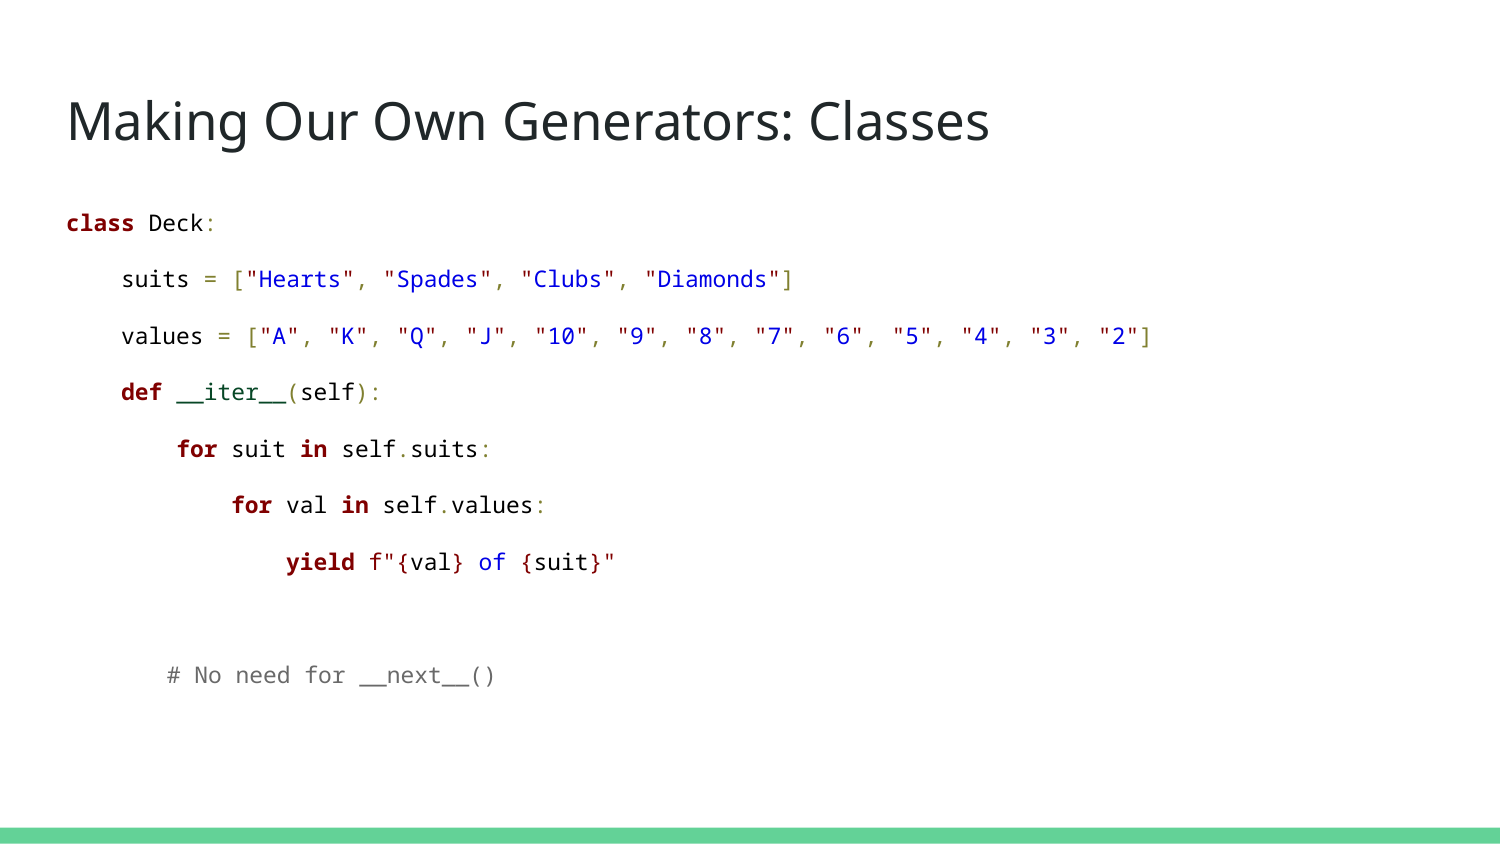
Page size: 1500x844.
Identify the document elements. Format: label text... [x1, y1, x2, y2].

list class Deck: suits = ["Hearts", "Spades", "Clubs", "Diamonds"] values = ["A", "K", "Q", "J", "10", "9", "8", "7", "6", "5", "4", "3", "2"] def __iter__(self): for suit in self.suits: for val in self.values: yield f"{val} of {suit}" # No need for __next__() [51, 189, 1449, 750]
title Making Our Own Generators: Classes [51, 72, 1449, 167]
